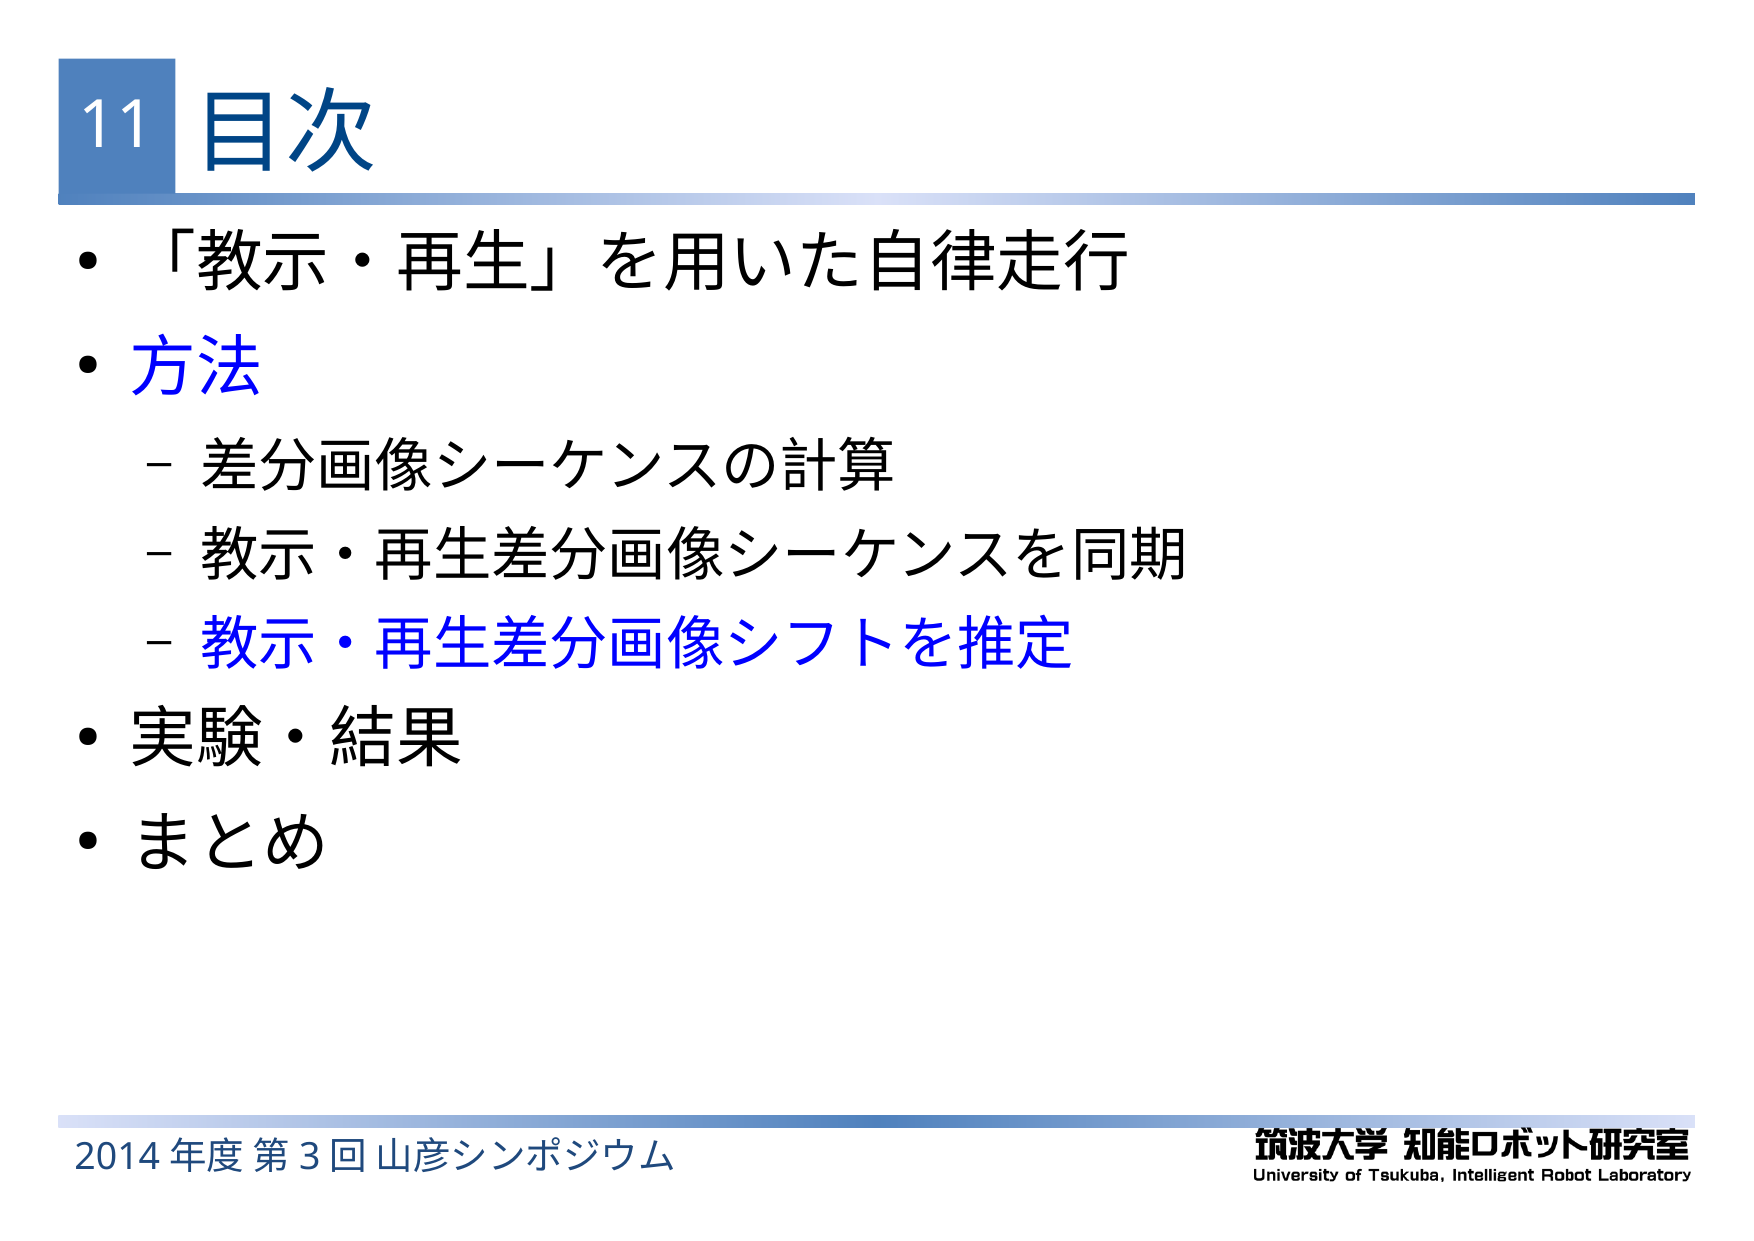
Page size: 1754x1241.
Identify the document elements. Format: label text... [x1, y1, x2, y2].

picture [1252, 1127, 1691, 1182]
list 「教示・再生」を用いた自律走行 方法 差分画像シーケンスの計算 教示・再生差分画像シーケンスを同期 教示・再生差分画像シフトを推定 実験・結果 まとめ [58, 223, 1696, 1116]
title 目次 [193, 61, 1651, 205]
